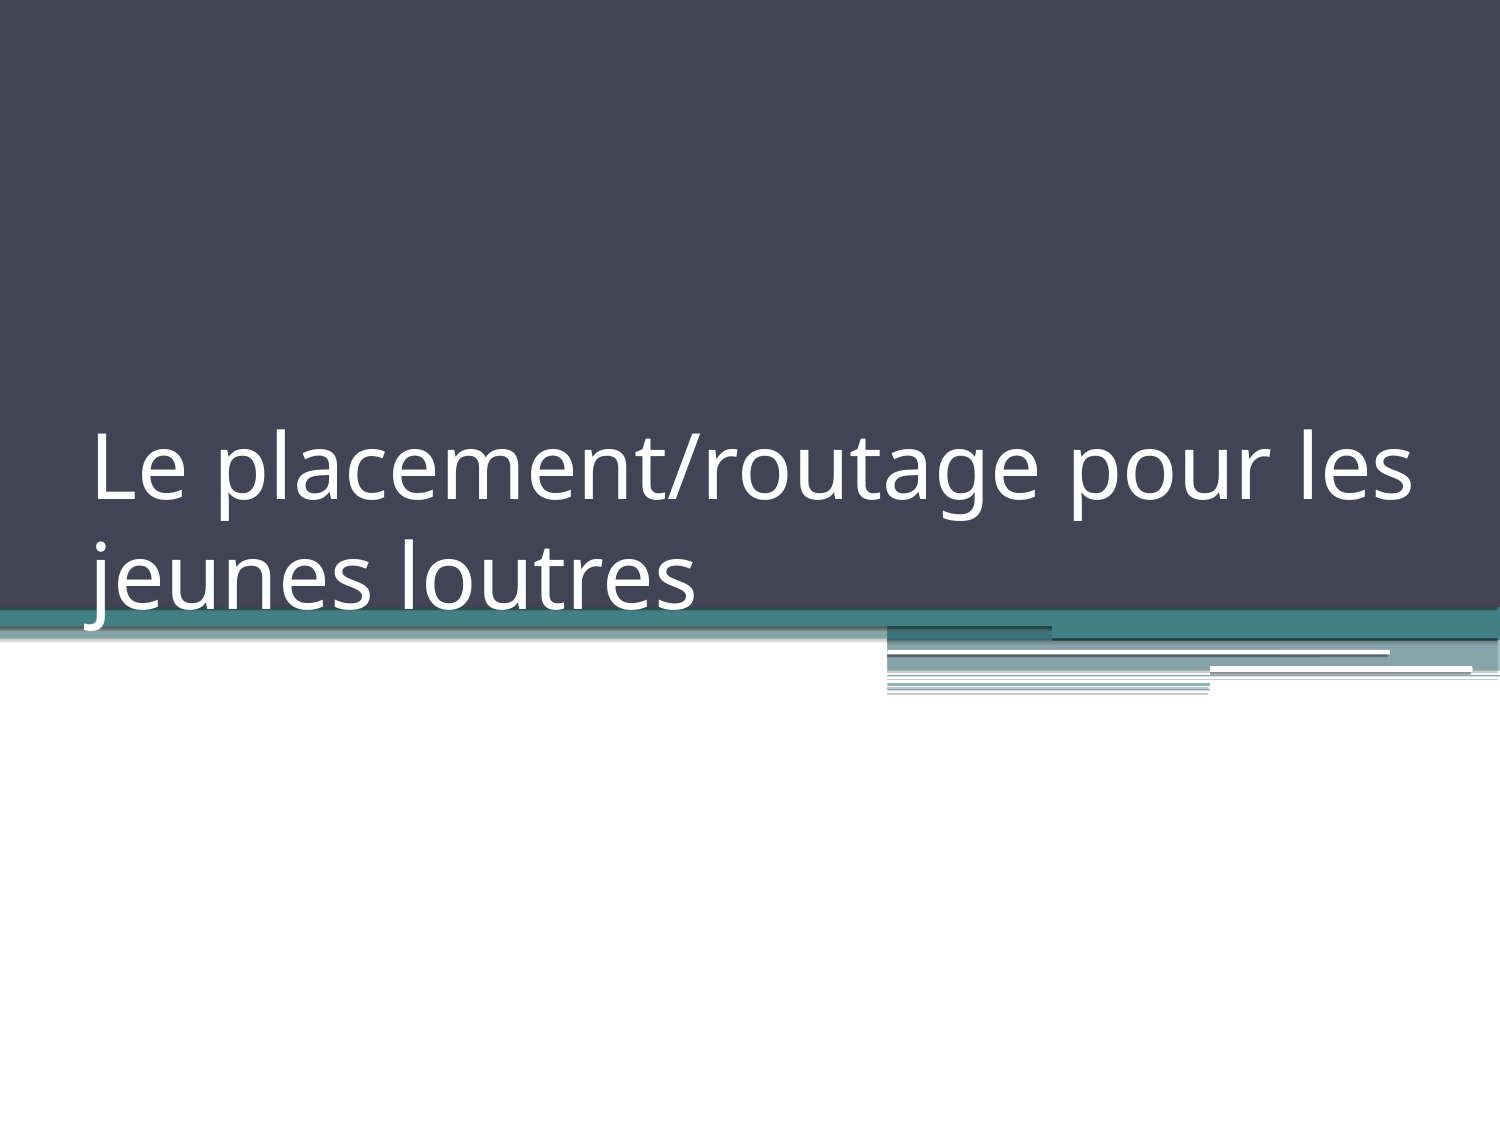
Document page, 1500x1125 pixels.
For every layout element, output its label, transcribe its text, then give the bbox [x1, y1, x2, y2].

title Le placement/routage pour les jeunes loutres [75, 394, 1463, 636]
